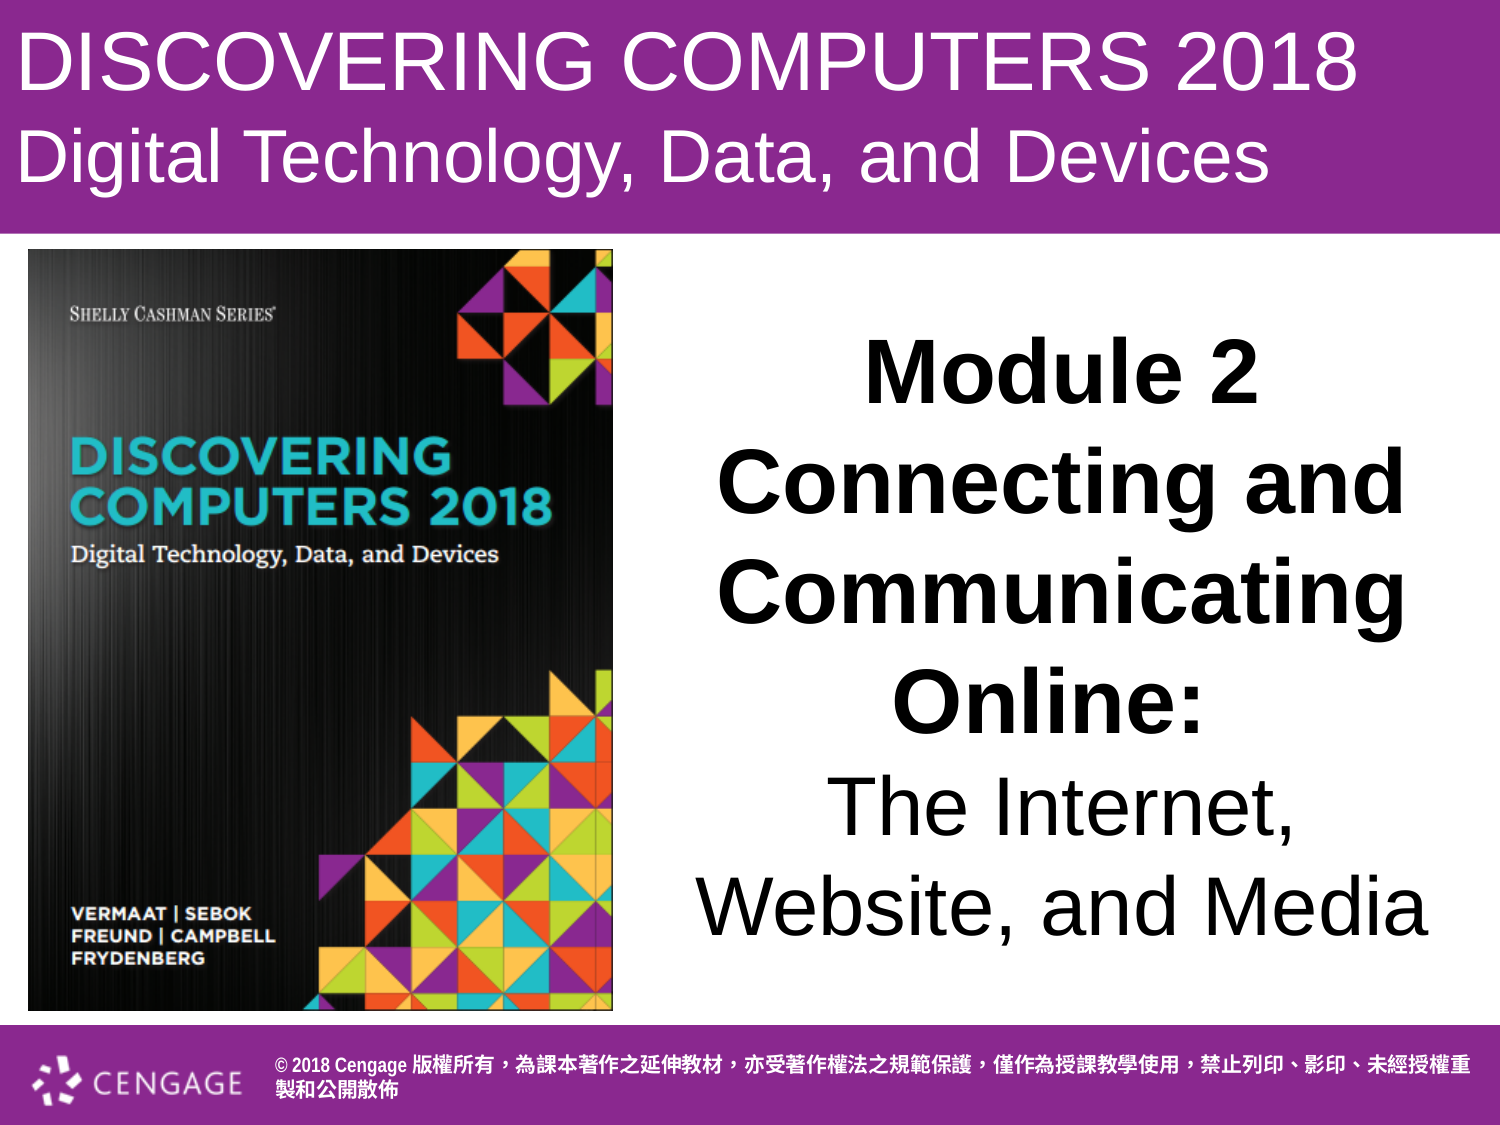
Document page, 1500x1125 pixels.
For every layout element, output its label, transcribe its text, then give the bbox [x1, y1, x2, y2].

title DISCOVERING COMPUTERS 2018 Digital Technology, Data, and Devices [0, 0, 1500, 234]
picture [22, 1046, 247, 1114]
picture [28, 249, 613, 1011]
text_box © 2018 Cengage版權所有，為課本著作之延伸教材，亦受著作權法之規範保護，僅作為授課教學使用，禁止列印、影印、未經授權重製和公開散佈 [274, 1032, 1488, 1120]
list Module 2 Connecting and Communicating Online: The Internet, Website, and Media [650, 299, 1475, 965]
